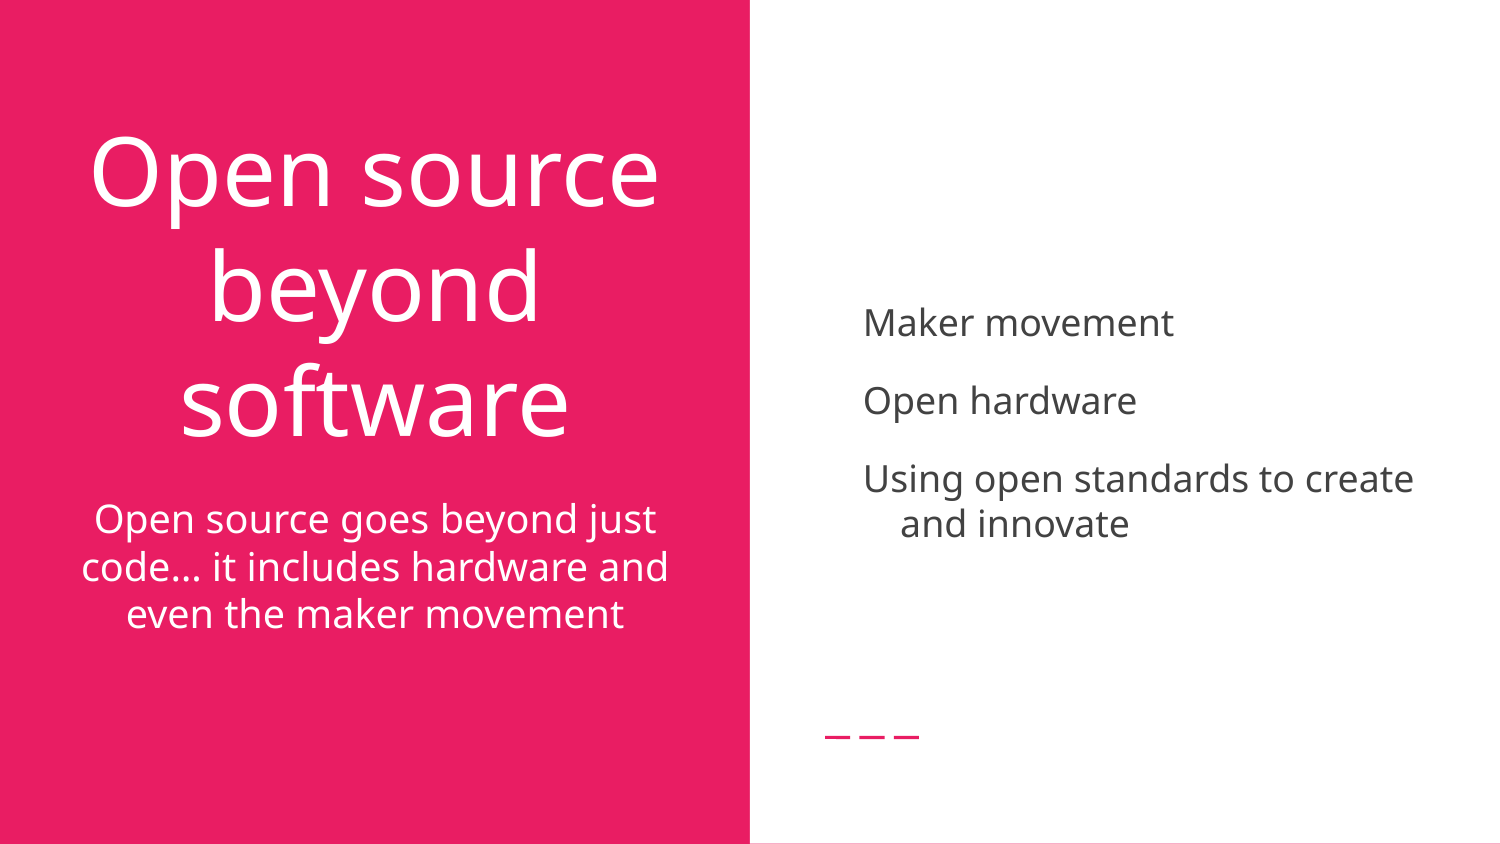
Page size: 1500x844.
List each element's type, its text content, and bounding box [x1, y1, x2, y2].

title Open source beyond software [43, 176, 708, 471]
subtitle Open source goes beyond just code… it includes hardware and even the maker movement [43, 479, 708, 700]
list Maker movement Open hardware Using open standards to create and innovate [810, 118, 1440, 725]
